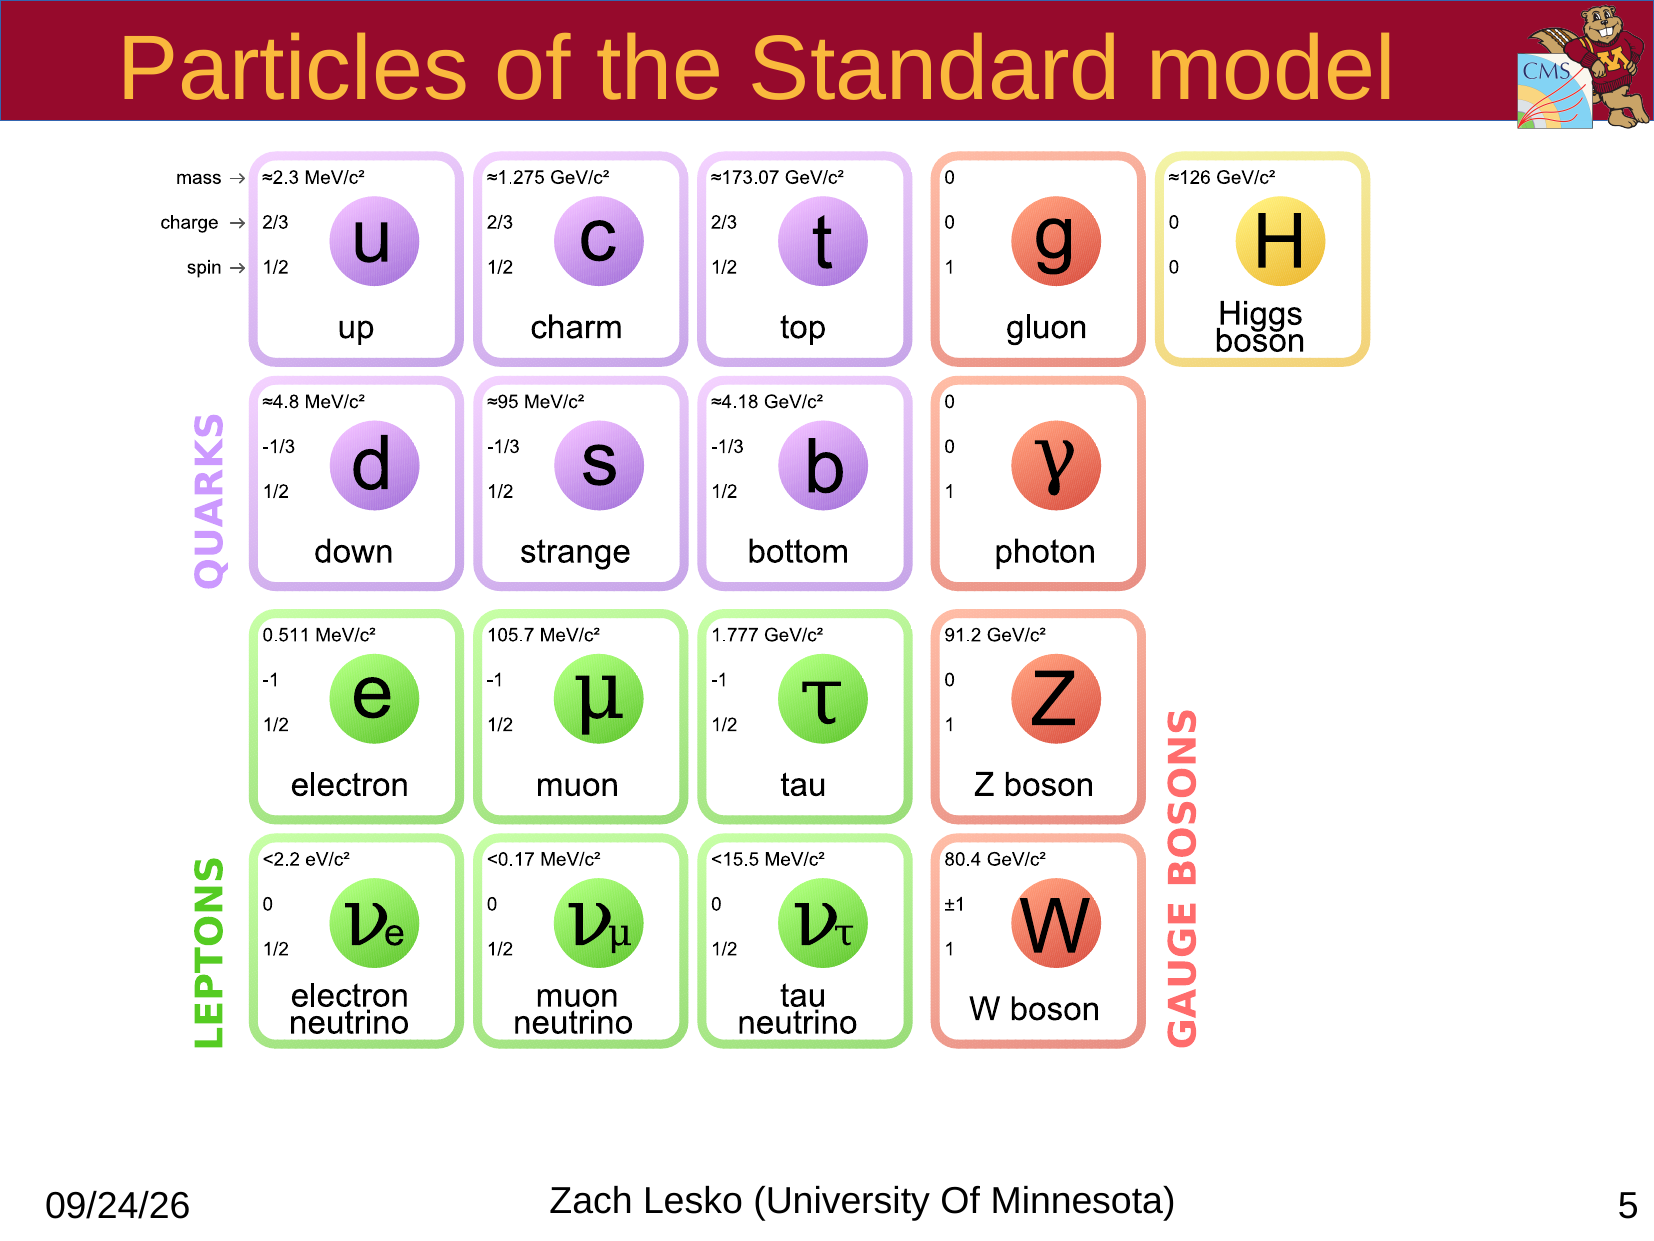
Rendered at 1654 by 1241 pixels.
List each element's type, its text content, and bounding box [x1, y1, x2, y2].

title Particles of the Standard model [0, 15, 1516, 121]
picture [153, 135, 1381, 1057]
picture [1515, 0, 1652, 135]
